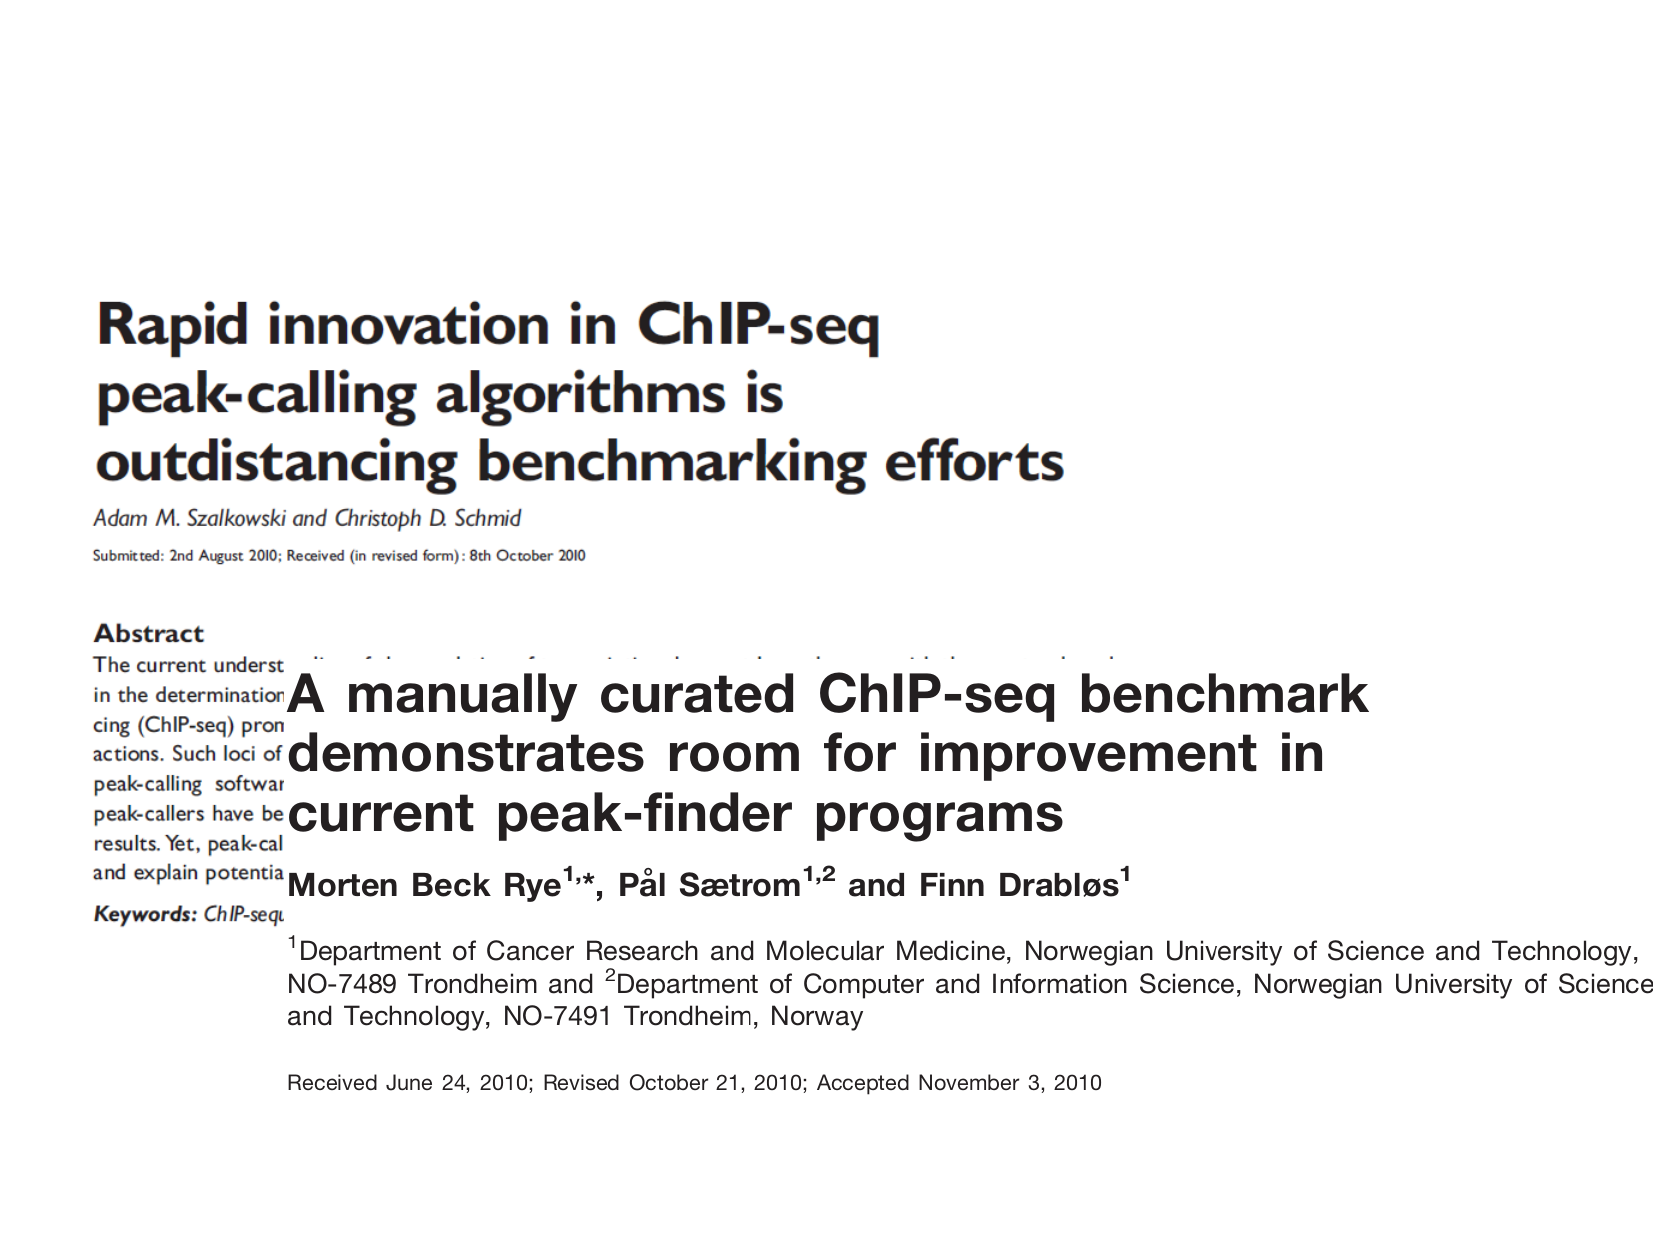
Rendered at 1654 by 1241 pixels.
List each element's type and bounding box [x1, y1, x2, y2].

picture [82, 290, 1653, 1123]
